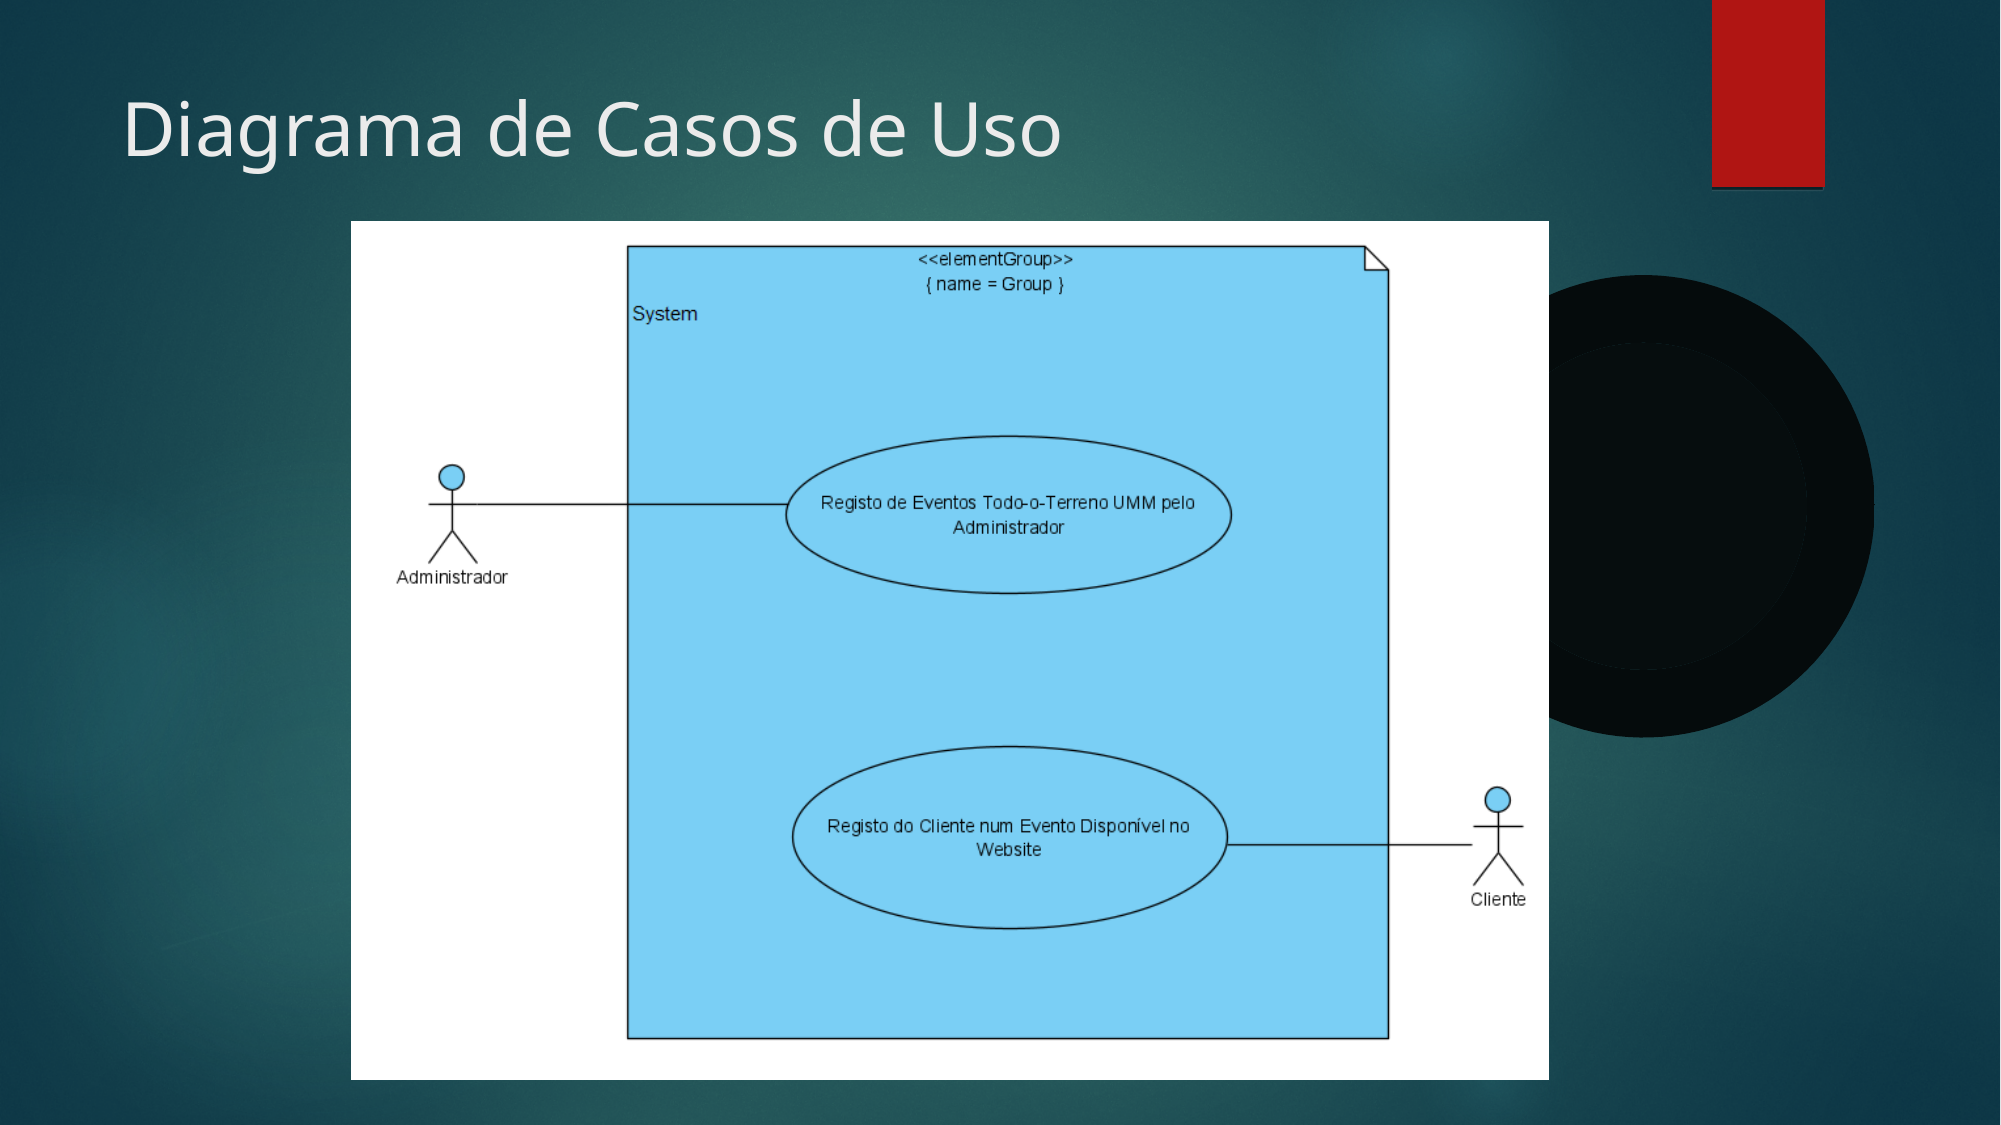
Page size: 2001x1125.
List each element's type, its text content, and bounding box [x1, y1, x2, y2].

title Diagrama de Casos de Uso [106, 74, 1649, 305]
picture [351, 221, 1549, 1080]
